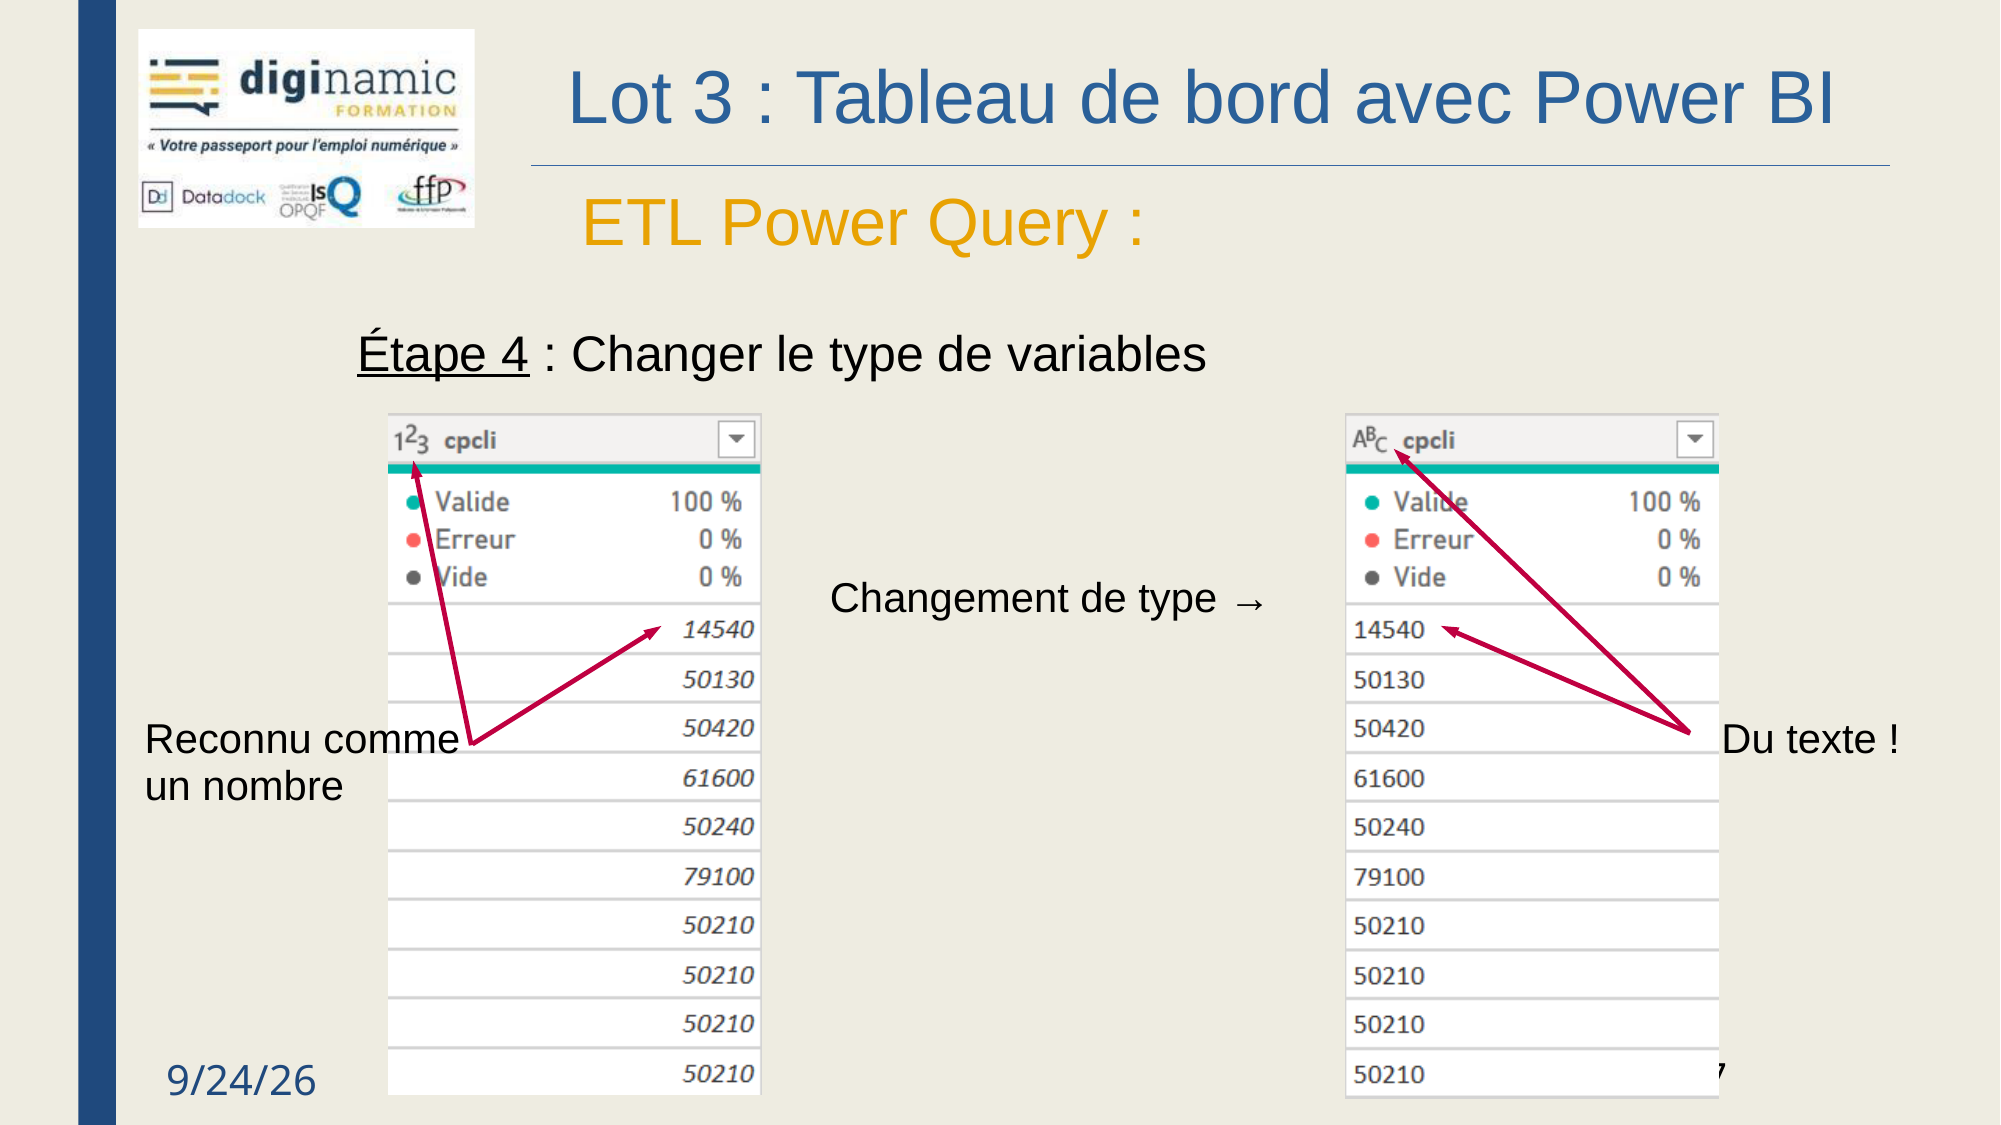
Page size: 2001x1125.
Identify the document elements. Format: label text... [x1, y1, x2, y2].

text_box Changement de type → [814, 566, 1300, 780]
text_box Du texte ! [1706, 708, 1943, 797]
title Lot 3 : Tableau de bord avec Power BI [516, 51, 1890, 225]
text_box ETL Power Query : [566, 177, 1300, 296]
text_box 2/7/2024 [151, 1043, 389, 1110]
text_box Reconnu comme un nombre [129, 708, 497, 922]
picture [1345, 414, 1719, 1099]
picture [388, 413, 762, 1095]
text_box [1669, 1043, 1931, 1110]
text_box Étape 4 : Changer le type de variables [342, 318, 1252, 446]
